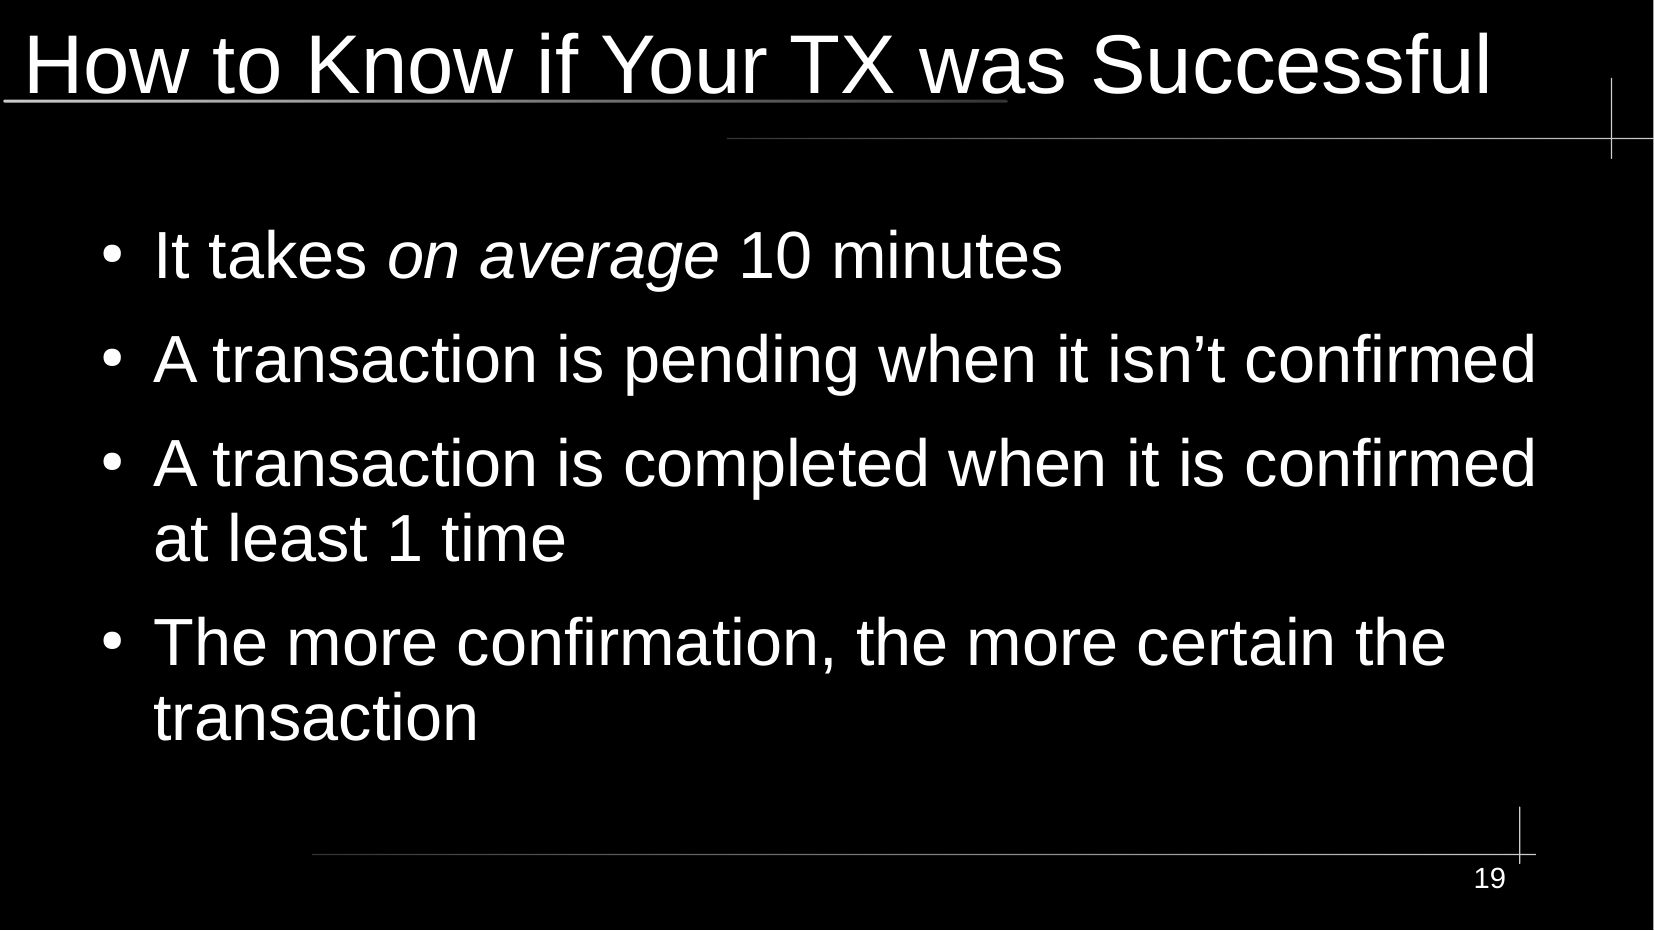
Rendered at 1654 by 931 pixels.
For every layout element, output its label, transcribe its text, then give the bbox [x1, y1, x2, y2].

title How to Know if Your TX was Successful [23, 11, 1589, 119]
list It takes on average 10 minutes A transaction is pending when it isn’t confirmed A transaction is completed when it is confirmed at least 1 time The more confirmation, the more certain the transaction [82, 217, 1571, 758]
